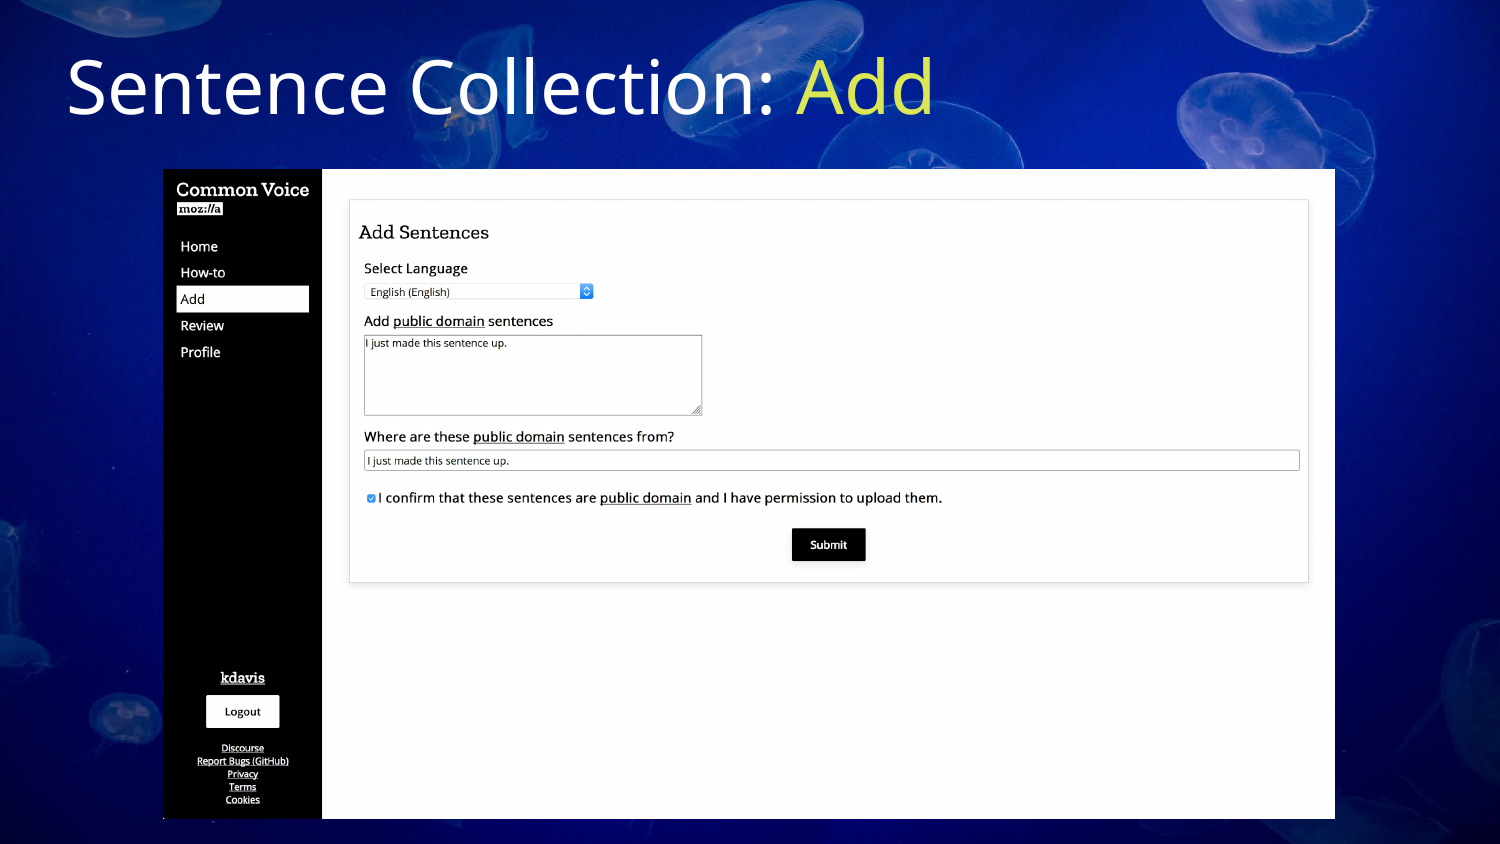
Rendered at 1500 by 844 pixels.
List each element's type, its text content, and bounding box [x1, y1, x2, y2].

picture [0, 0, 1500, 844]
title Sentence Collection: Add [51, 33, 1492, 145]
